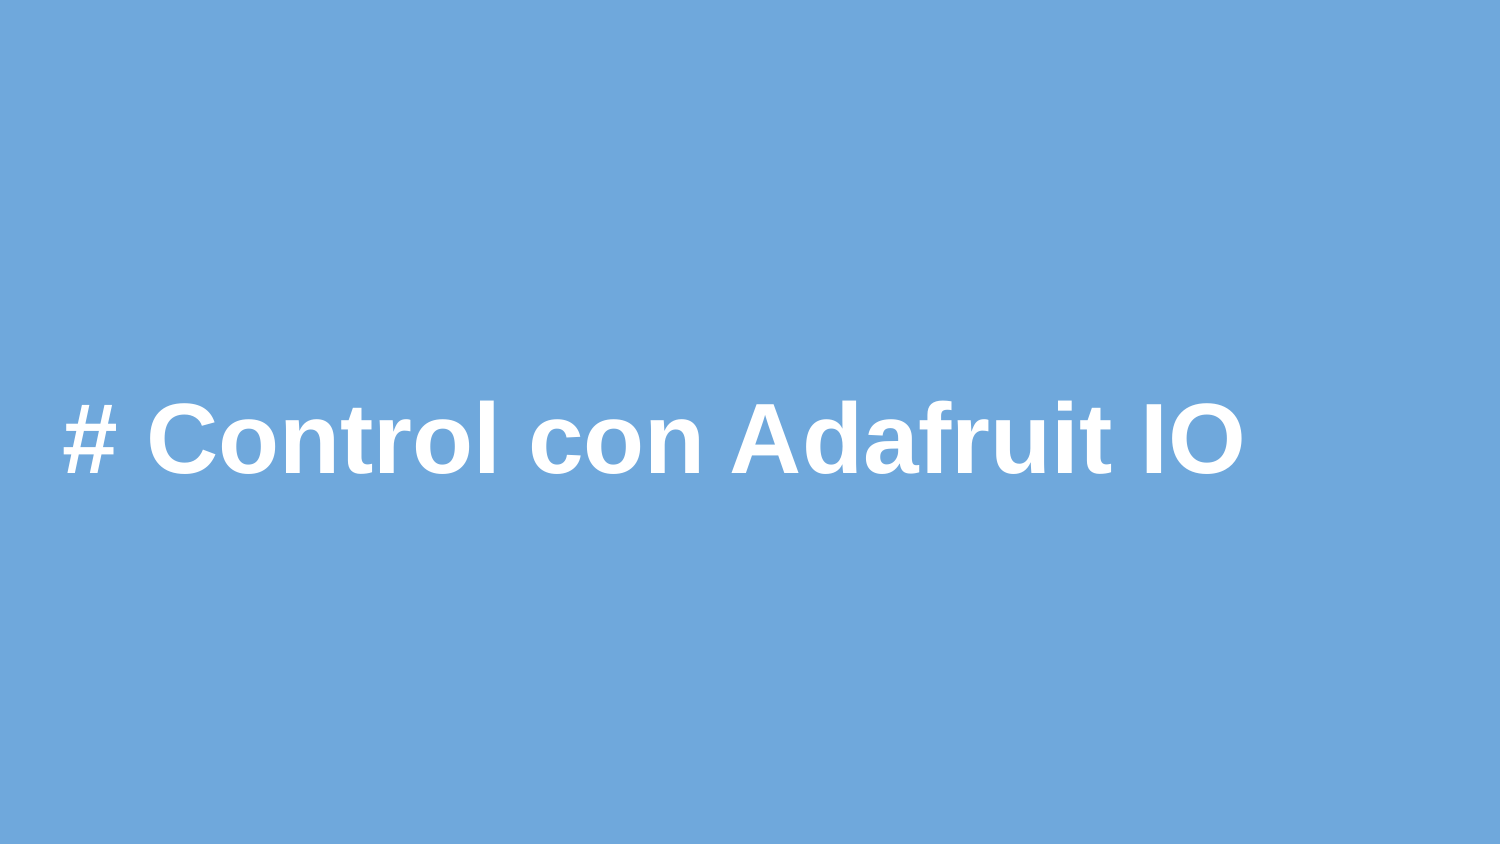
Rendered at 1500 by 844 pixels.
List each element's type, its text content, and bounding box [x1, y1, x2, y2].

list # Control con Adafruit IO [47, 358, 1303, 486]
